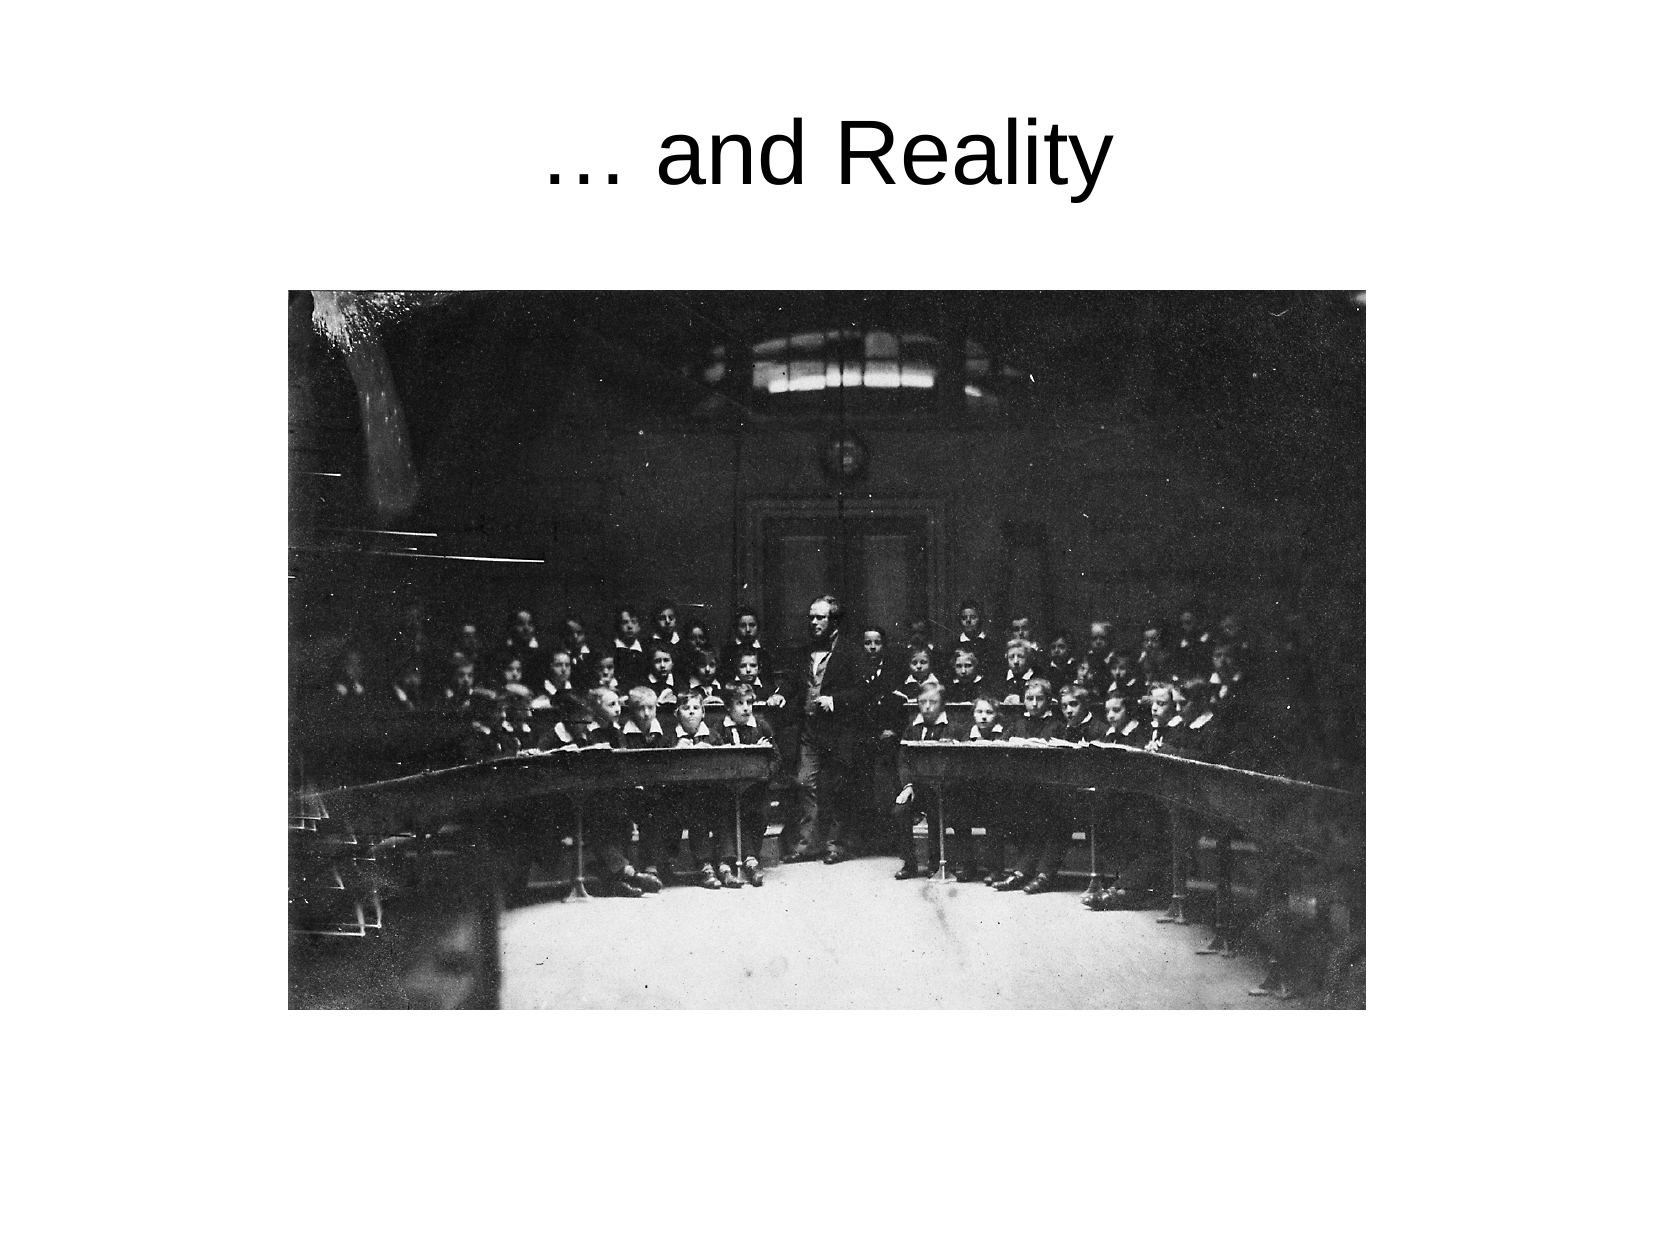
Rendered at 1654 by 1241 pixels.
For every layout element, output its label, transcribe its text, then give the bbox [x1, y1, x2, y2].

picture [288, 290, 1366, 1010]
title … and Reality [82, 49, 1571, 257]
